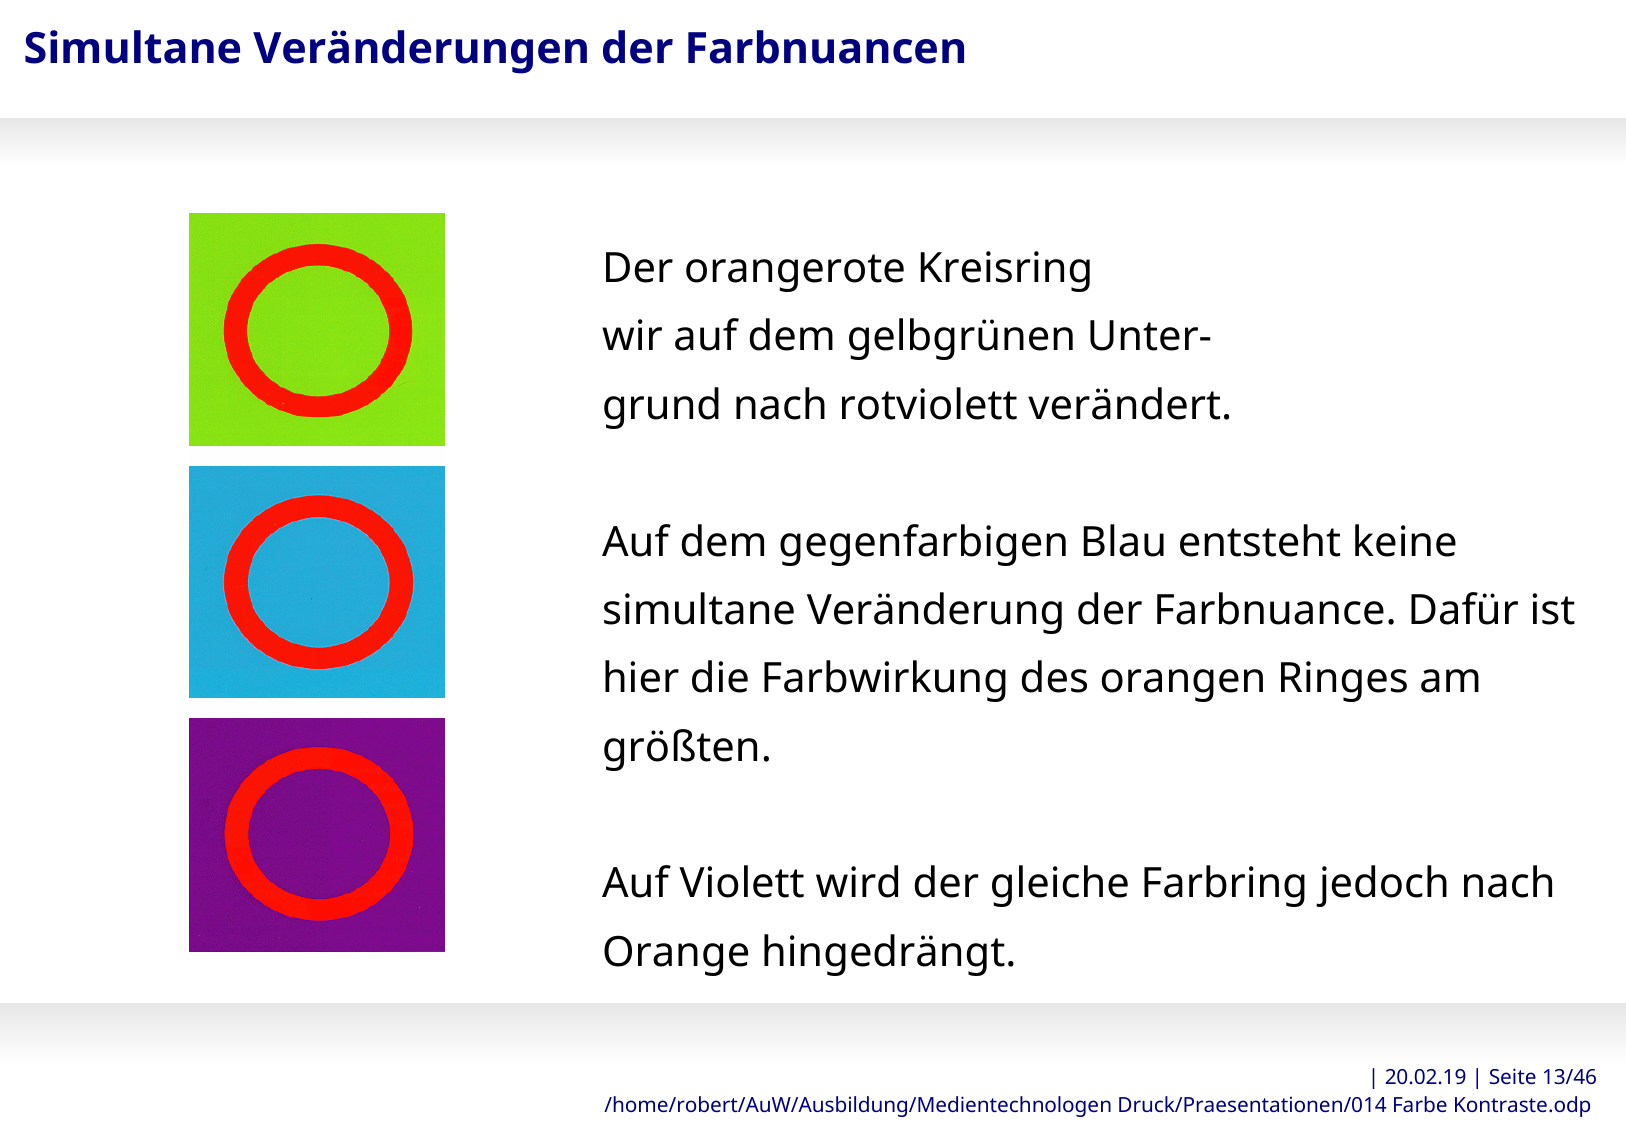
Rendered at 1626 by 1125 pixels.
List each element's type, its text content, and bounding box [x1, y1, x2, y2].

title Simultane Veränderungen der Farbnuancen [23, 5, 1600, 154]
picture [189, 213, 445, 952]
list Der orangerote Kreisring wir auf dem gelbgrünen Unter- grund nach rotviolett verändert. Auf dem gegenfarbigen Blau entsteht keine simultane Veränderung der Farbnuance. Dafür ist hier die Farbwirkung des orangen Ringes am größten. Auf Violett wird der gleiche Farbring jedoch nach Orange hingedrängt. [555, 226, 1588, 1027]
